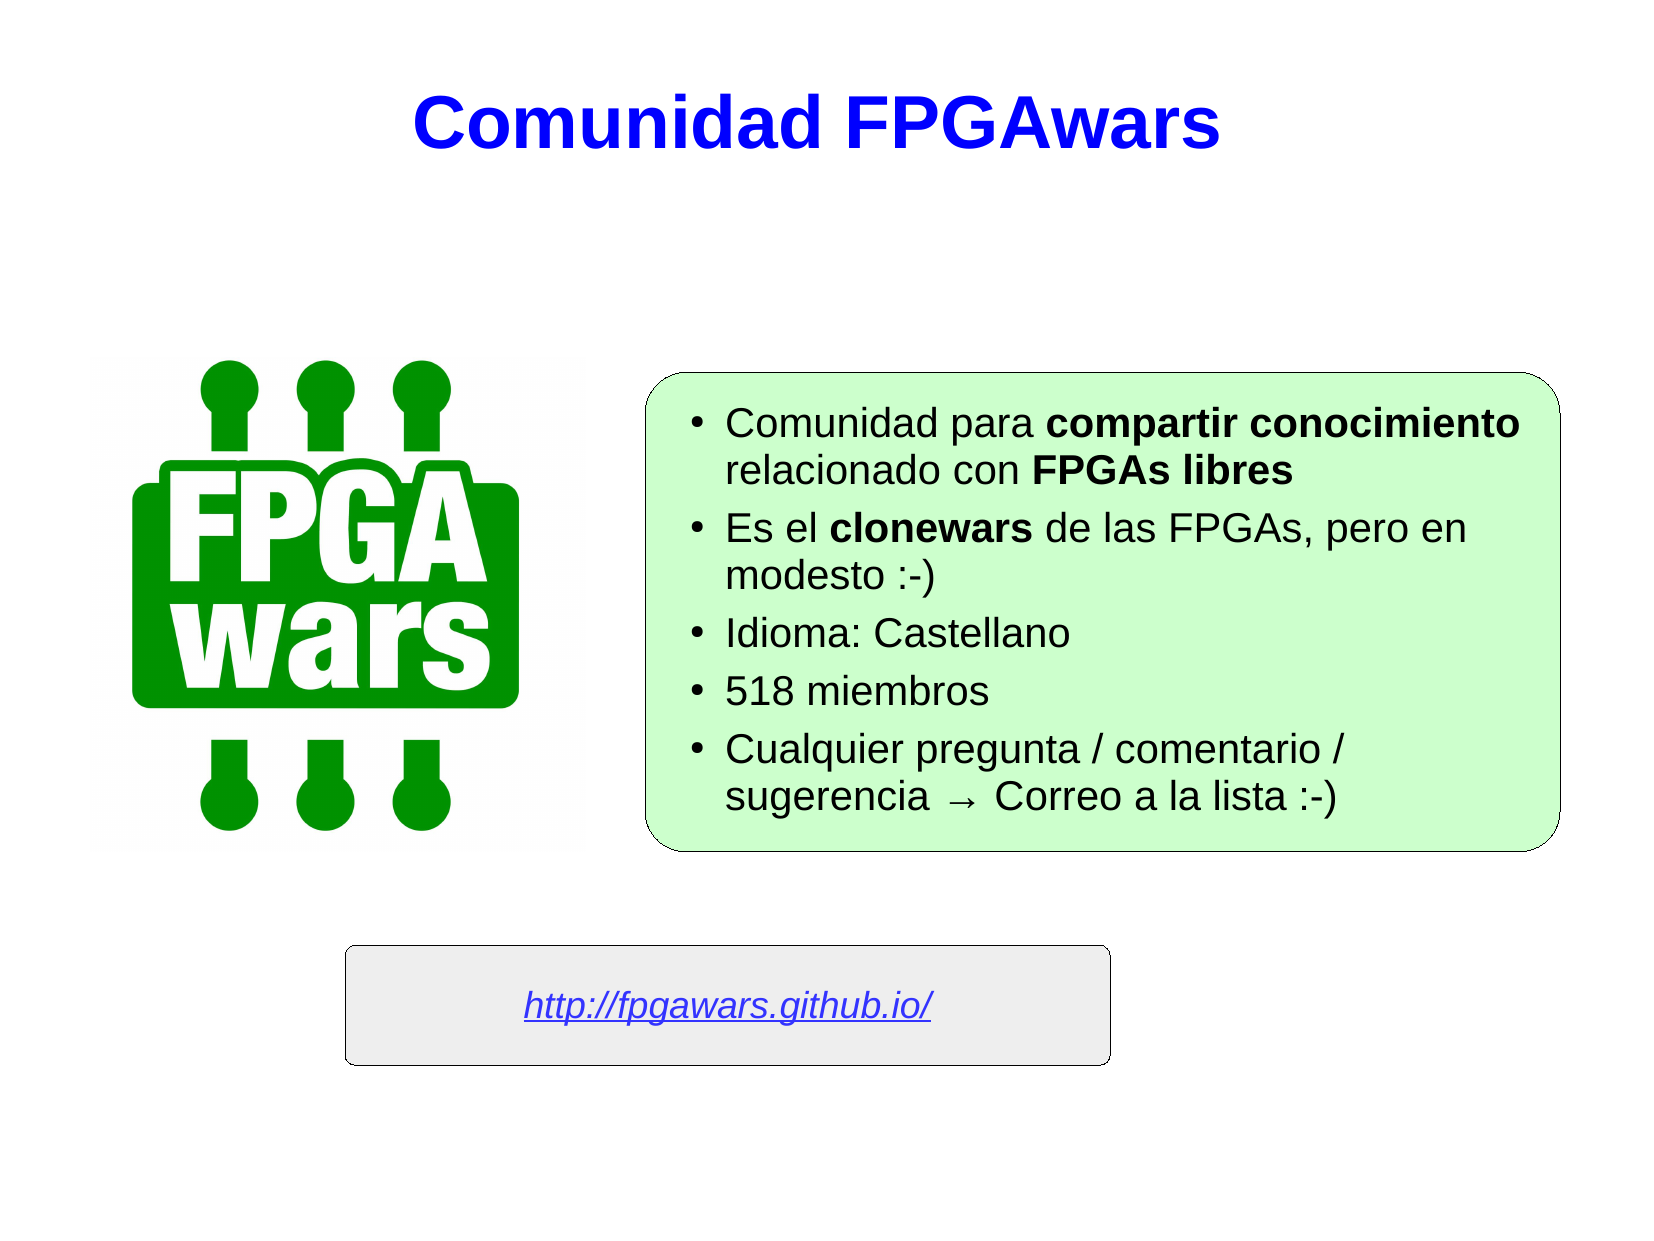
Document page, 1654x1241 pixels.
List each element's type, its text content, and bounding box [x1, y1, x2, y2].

text_box [645, 372, 1555, 851]
text_box Comunidad FPGAwars [90, 73, 1546, 257]
text_box http://fpgawars.github.io/ [345, 945, 1111, 1066]
text_box Comunidad para compartir conocimiento relacionado con FPGAs libres Es el clonewars de las FPGAs, pero en modesto :-) Idioma: Castellano 518 miembros Cualquier pregunta / comentario / sugerencia → Correo a la lista :-) [675, 392, 1561, 886]
picture [90, 357, 586, 852]
